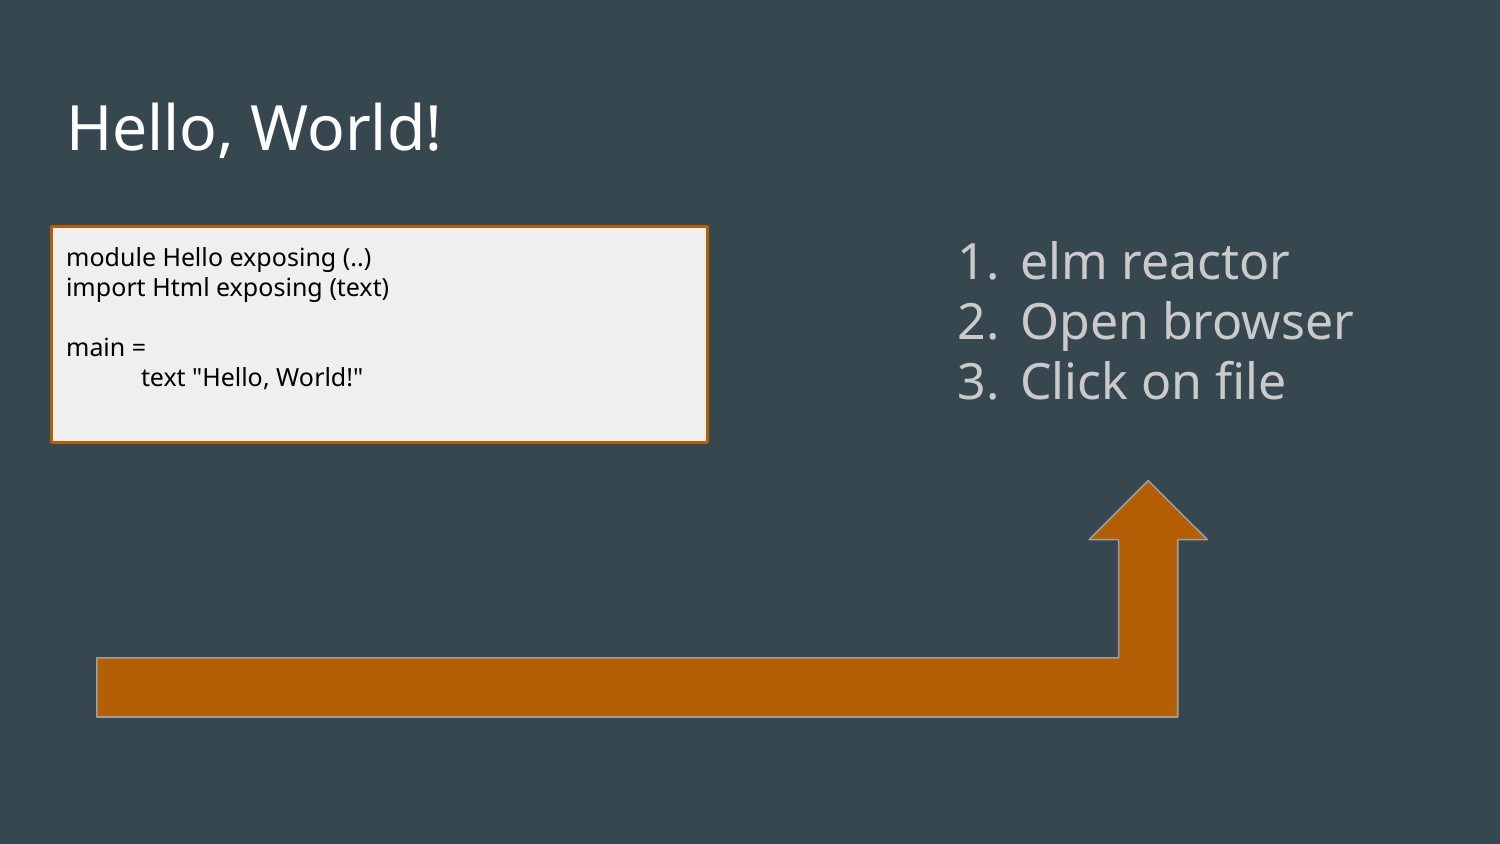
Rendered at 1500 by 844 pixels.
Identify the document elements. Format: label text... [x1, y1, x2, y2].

list module Hello exposing (..) import Html exposing (text) main = text "Hello, World!" [51, 226, 708, 443]
title Hello, World! [51, 72, 1449, 167]
text_box [96, 480, 1208, 717]
list elm reactor Open browser Click on file [930, 214, 1406, 460]
